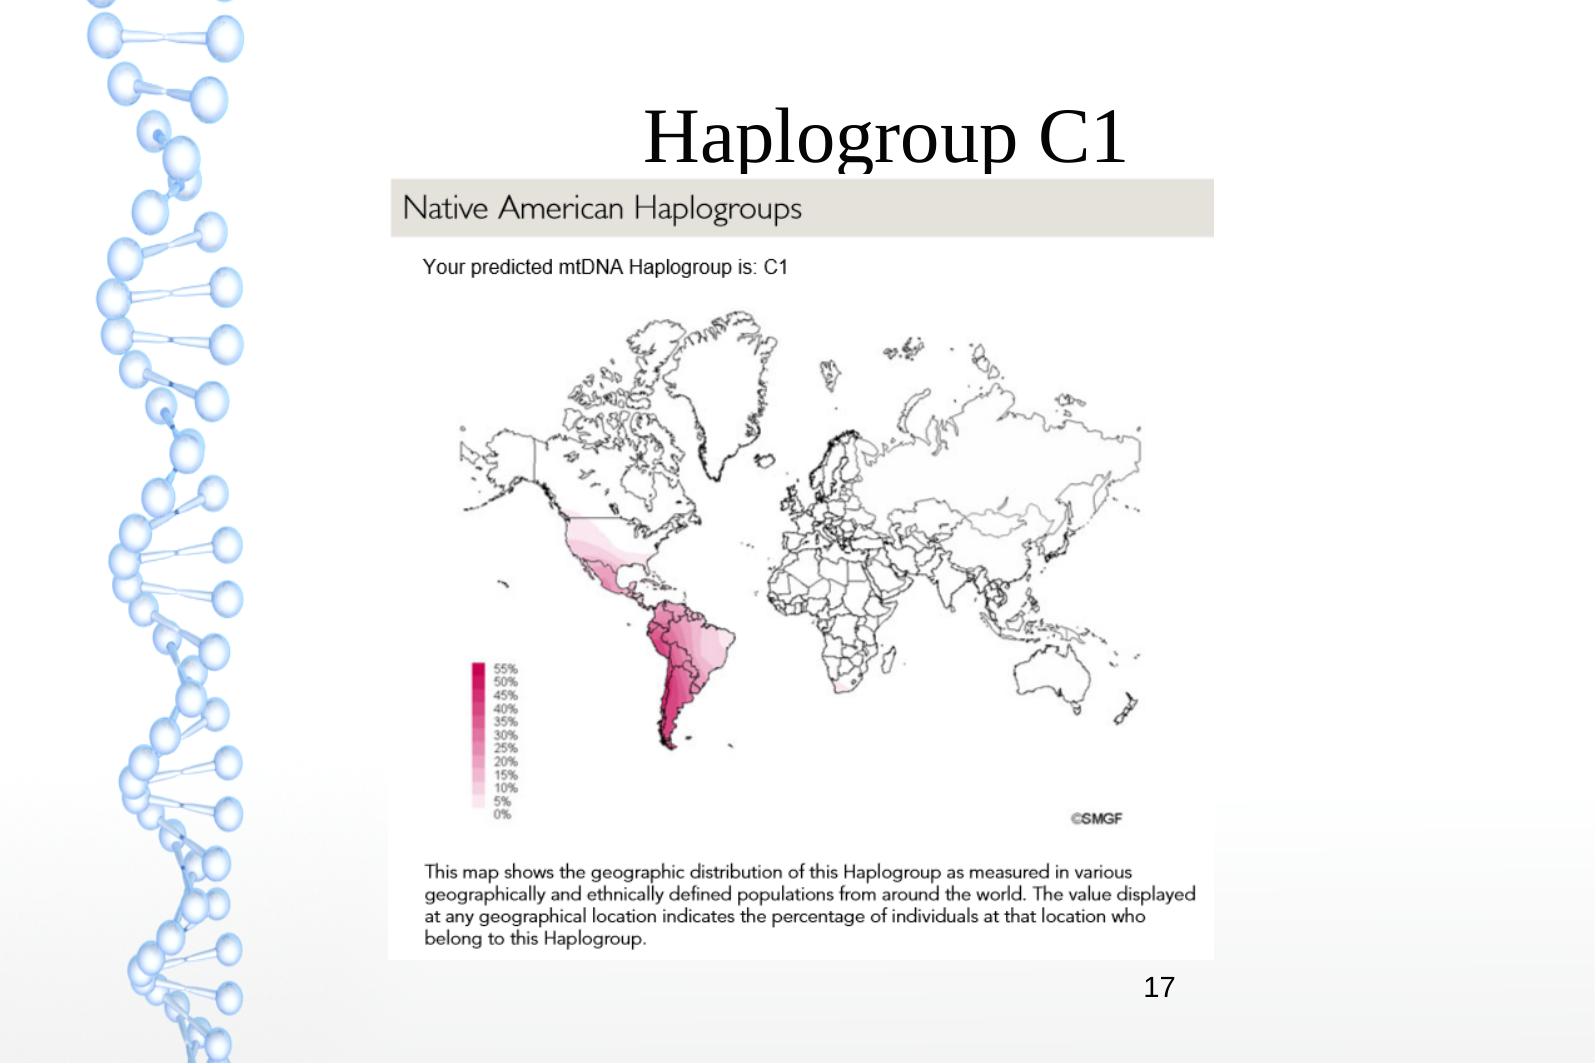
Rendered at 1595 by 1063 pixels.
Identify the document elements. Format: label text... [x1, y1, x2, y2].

picture [0, 0, 1595, 1063]
text_box 25 [1143, 968, 1515, 1042]
title Haplogroup C1 [259, 42, 1515, 220]
